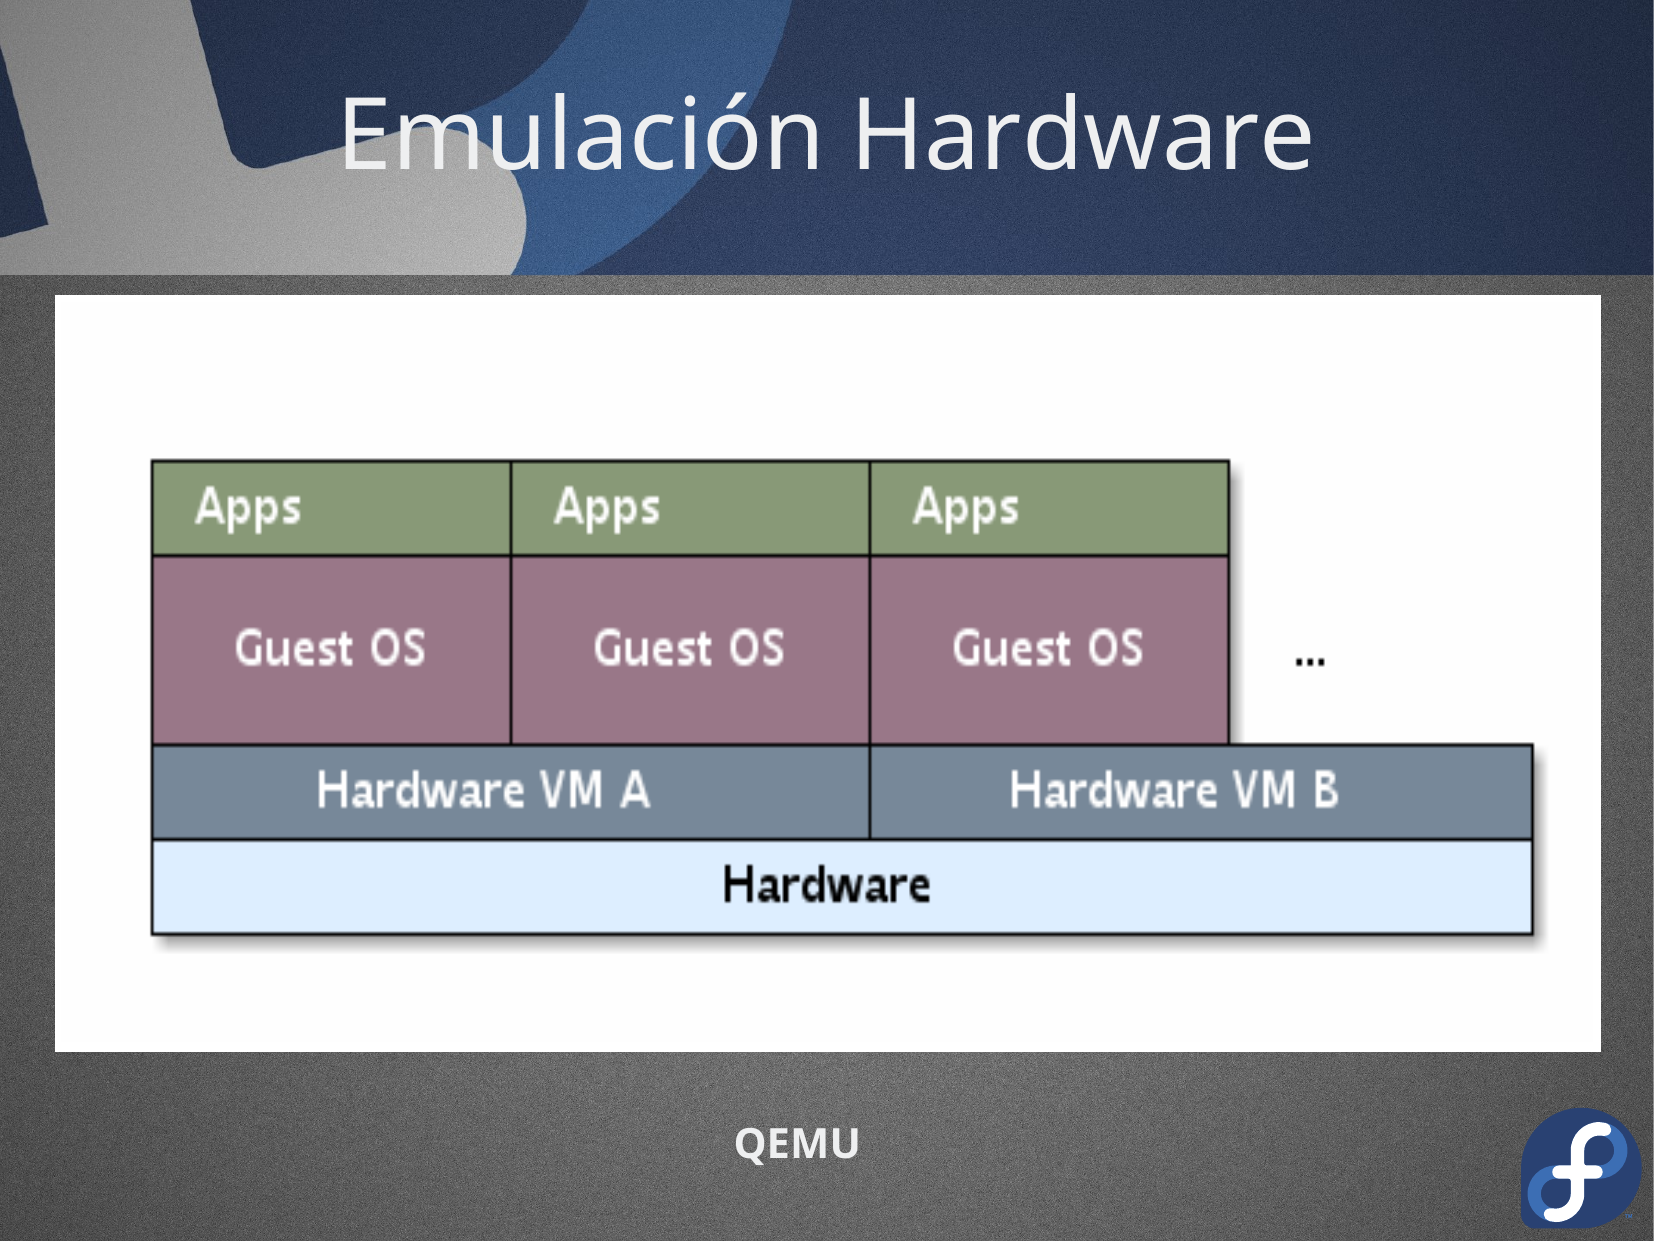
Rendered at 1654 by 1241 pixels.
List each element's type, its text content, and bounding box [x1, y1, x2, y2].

text_box QEMU [59, 1039, 1536, 1241]
text_box Emulación Hardware [88, 29, 1565, 237]
picture [0, 0, 1654, 1241]
